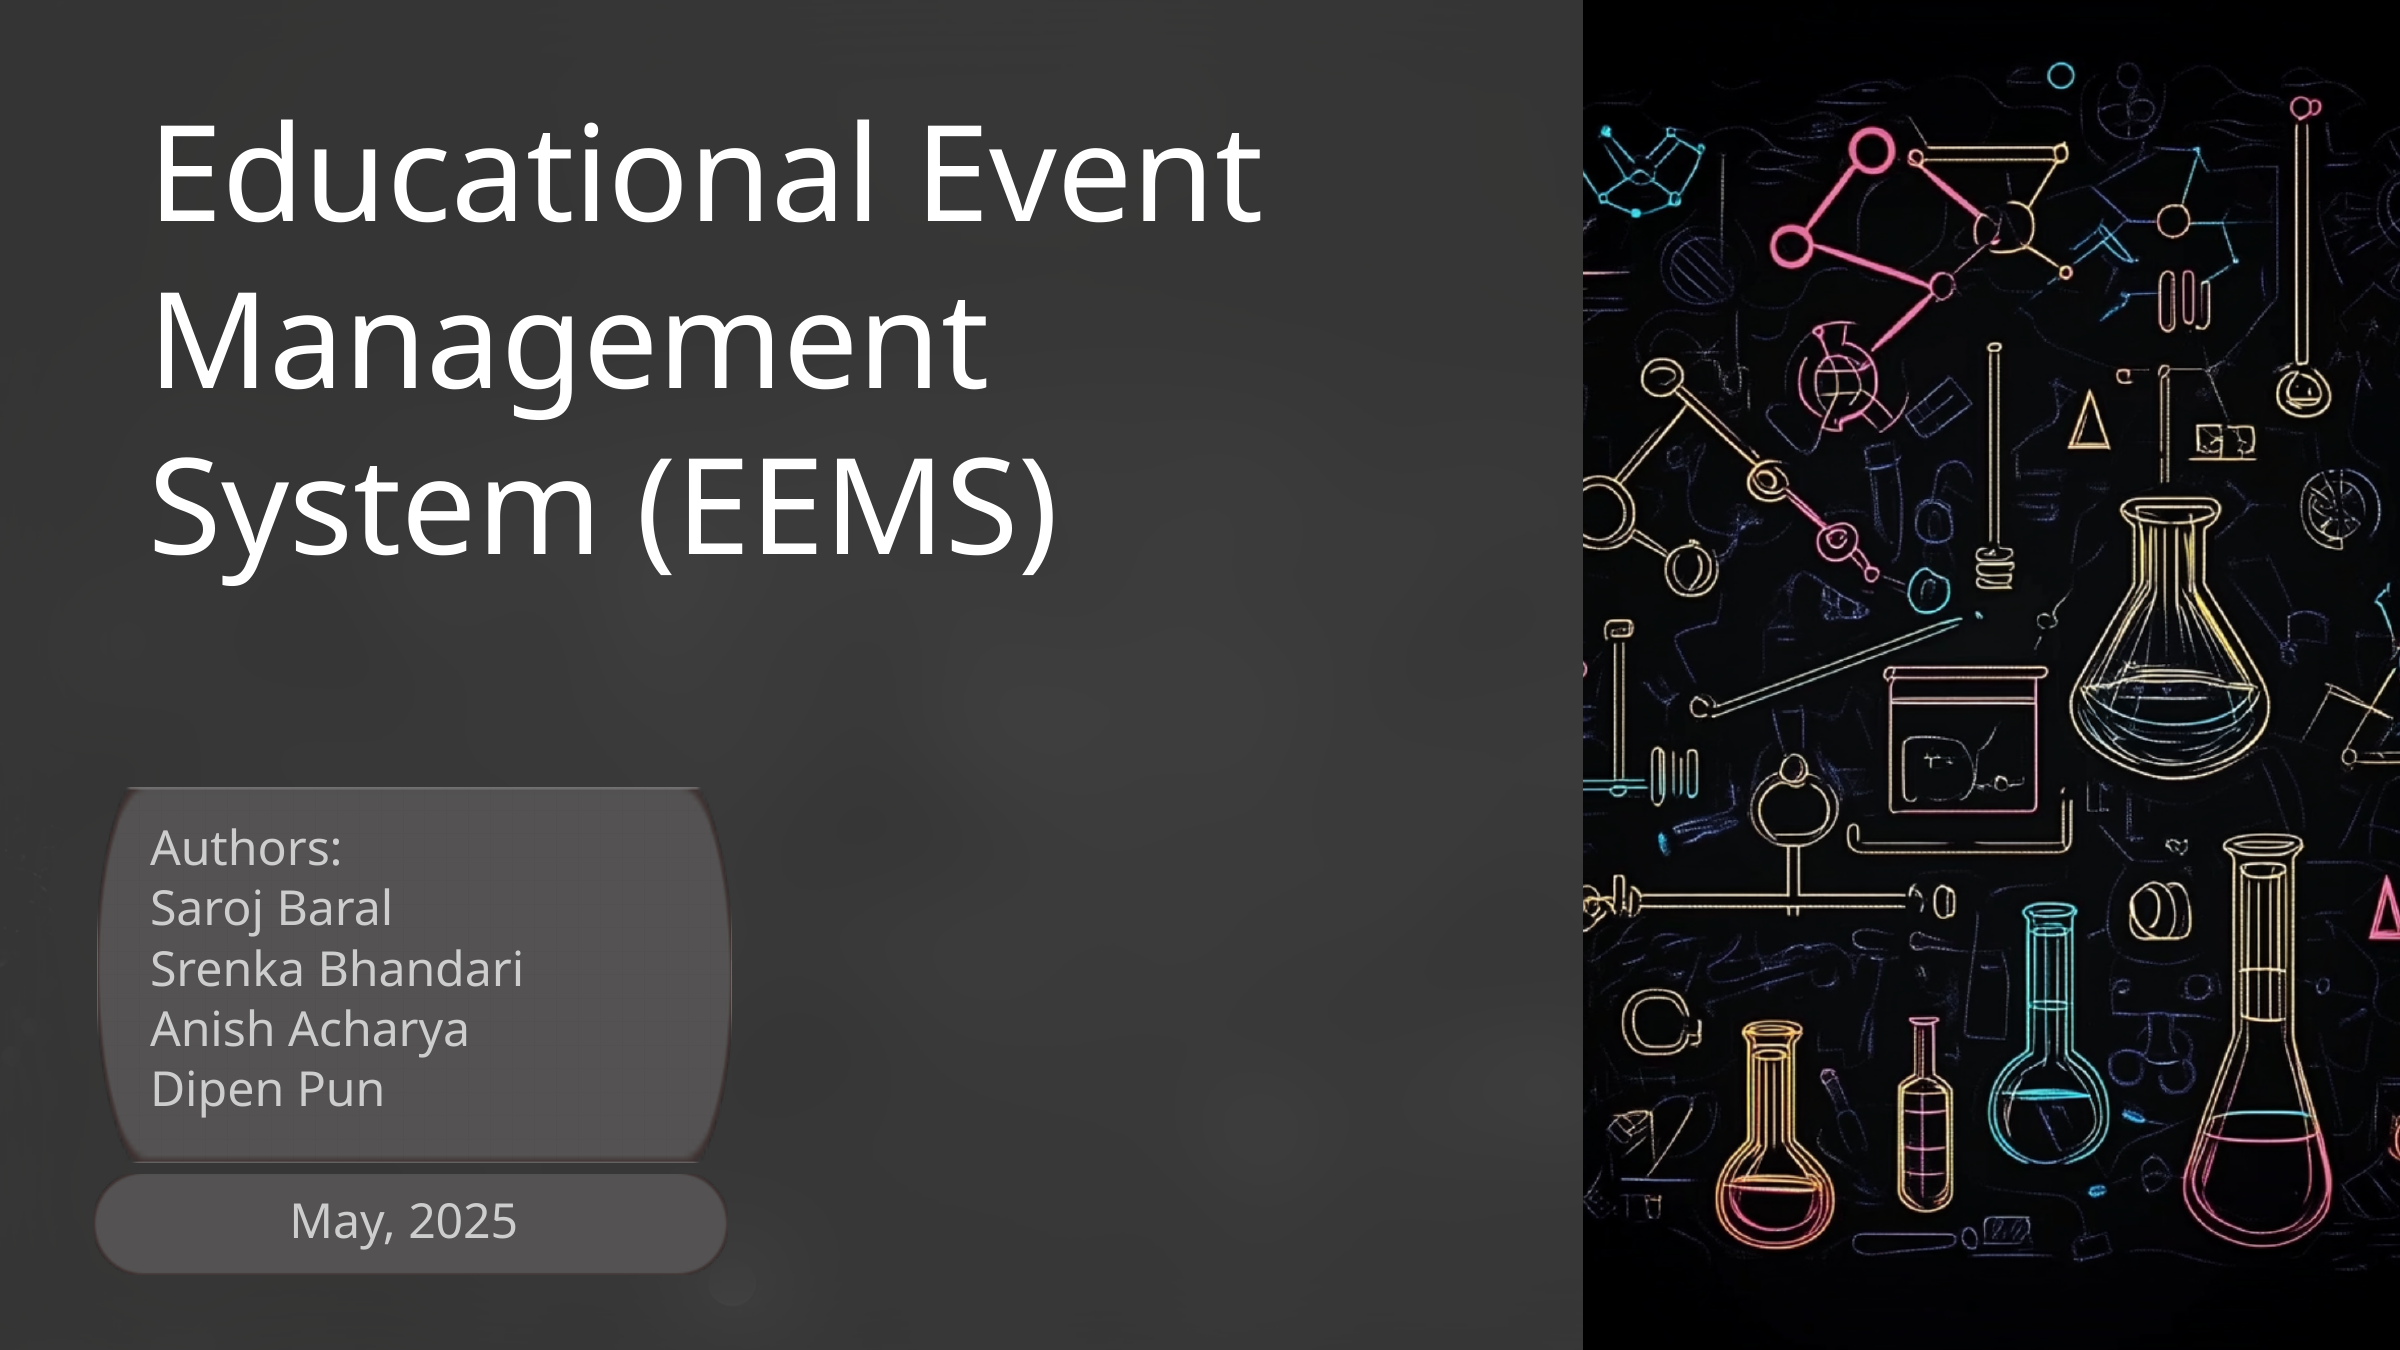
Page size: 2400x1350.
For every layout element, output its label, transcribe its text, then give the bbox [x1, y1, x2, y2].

text_box Authors: Saroj Baral Srenka Bhandari Anish Acharya Dipen Pun [149, 814, 705, 1126]
picture [0, 0, 2400, 1350]
text_box Educational Event Management System (EEMS) [148, 81, 1463, 750]
text_box May, 2025 [126, 1188, 682, 1250]
